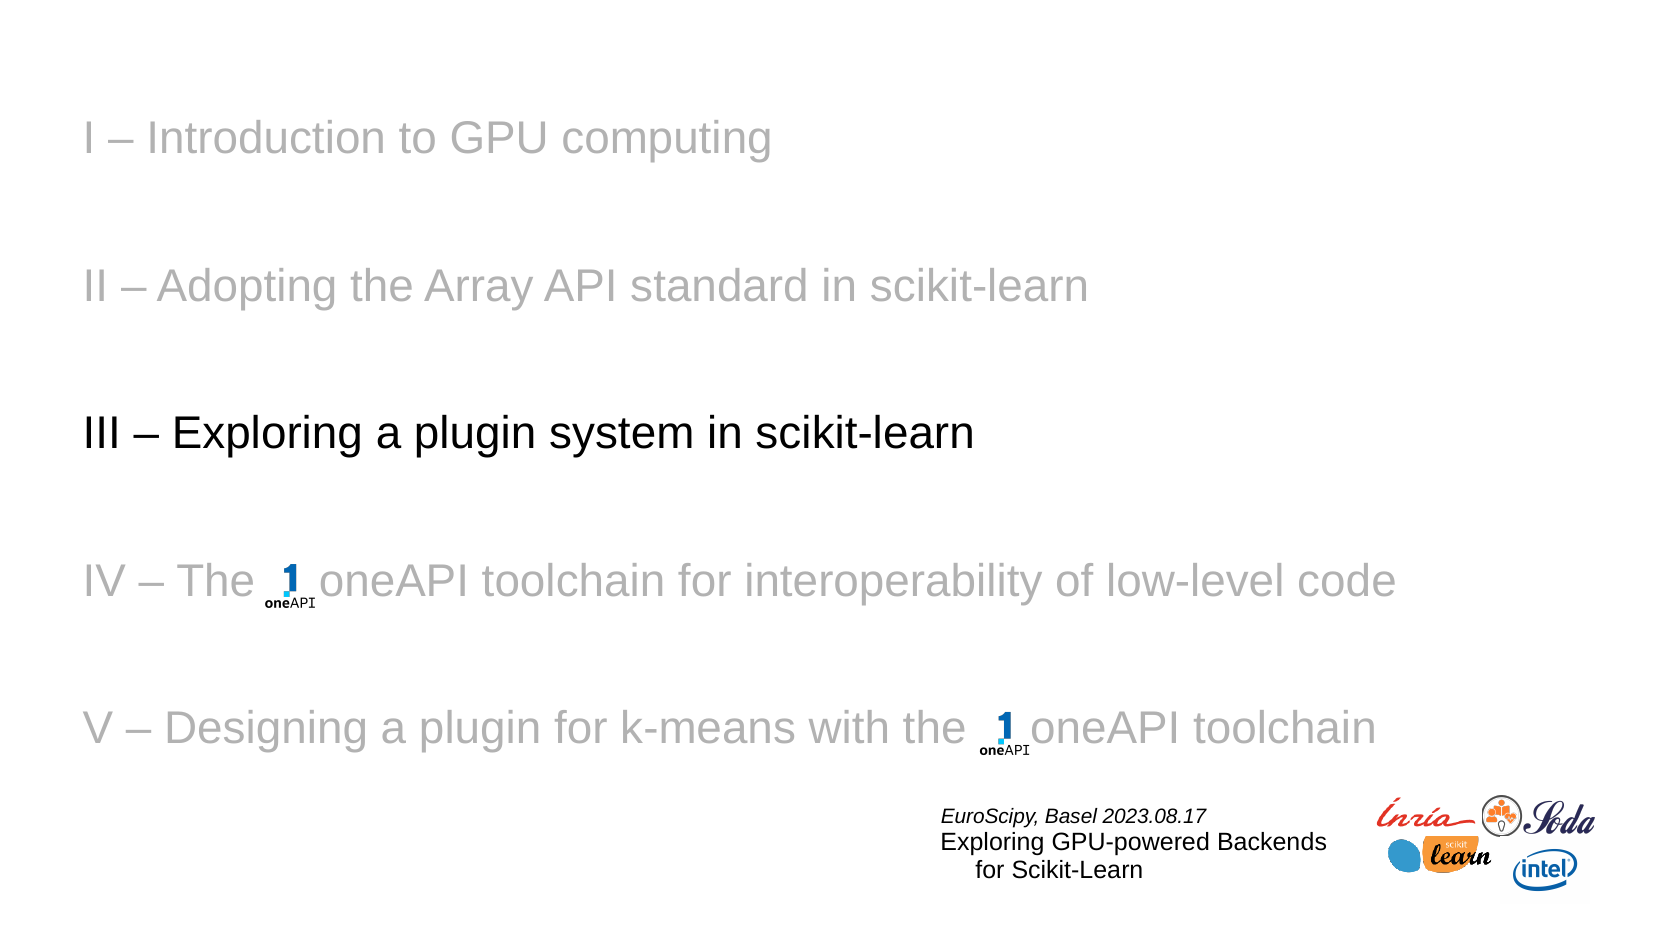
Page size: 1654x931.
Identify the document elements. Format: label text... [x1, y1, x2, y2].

picture [241, 558, 339, 614]
picture [956, 706, 1053, 713]
list I – Introduction to GPU computing II – Adopting the Array API standard in scikit-learn III – Exploring a plugin system in scikit-learn IV – The oneAPI toolchain for interoperability of low-level code V – Designing a plugin for k-means with the oneAPI toolchain [82, 112, 1571, 758]
text_box EuroScipy, Basel 2023.08.17 Exploring GPU-powered Backends for Scikit-Learn [862, 713, 1654, 931]
